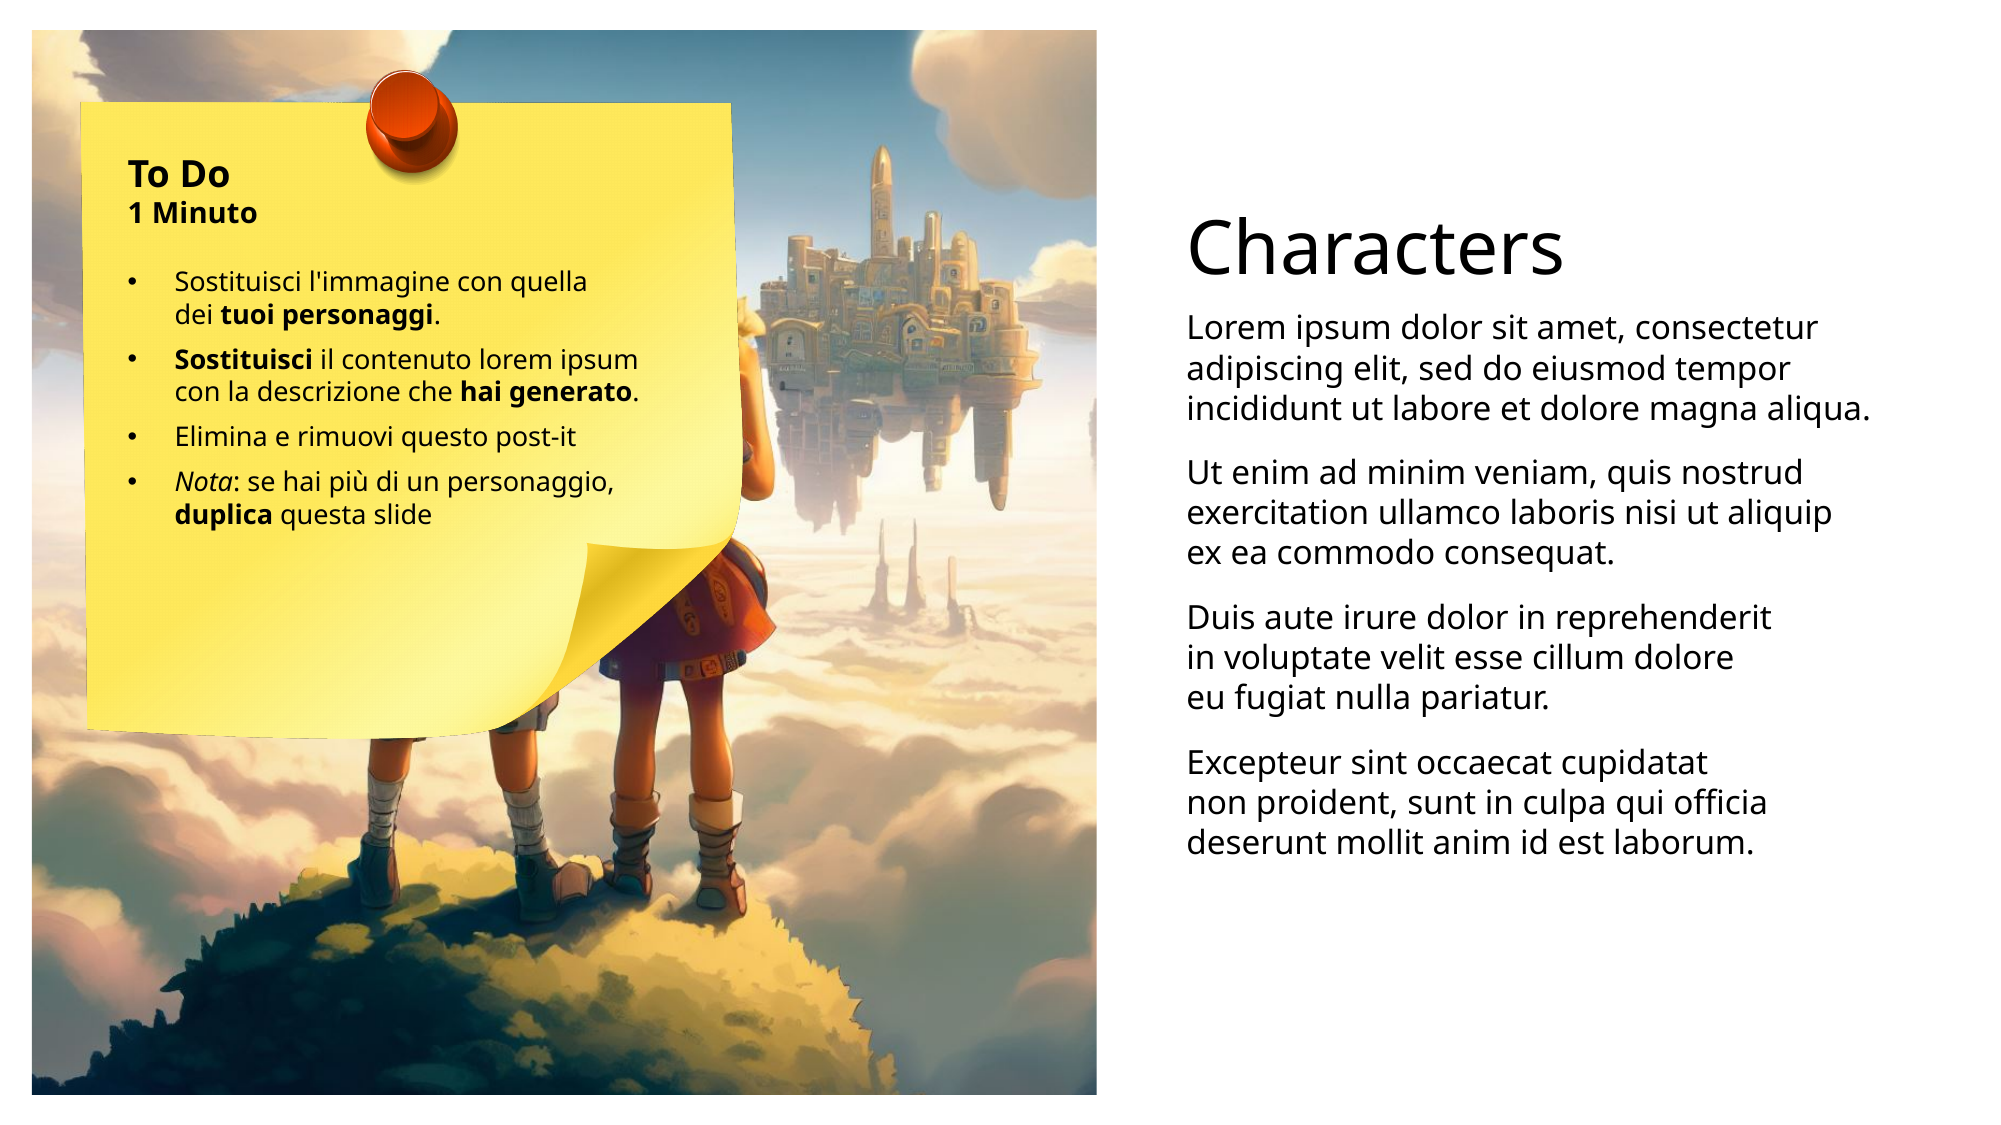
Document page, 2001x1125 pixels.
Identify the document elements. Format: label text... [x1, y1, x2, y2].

text_box Lorem ipsum dolor sit amet, consectetur adipiscing elit, sed do eiusmod tempor incididunt ut labore et dolore magna aliqua. Ut enim ad minim veniam, quis nostrud exercitation ullamco laboris nisi ut aliquip ex ea commodo consequat. Duis aute irure dolor in reprehenderit in voluptate velit esse cillum dolore eu fugiat nulla pariatur. Excepteur sint occaecat cupidatat non proident, sunt in culpa qui officia deserunt mollit anim id est laborum. [1171, 299, 1950, 869]
picture [31, 30, 1097, 1095]
text_box To Do 1 Minuto Sostituisci l'immagine con quella dei tuoi personaggi. Sostituisci il contenuto lorem ipsum con la descrizione che hai generato. Elimina e rimuovi questo post-it Nota: se hai più di un personaggio, duplica questa slide [112, 142, 708, 538]
text_box Characters [1171, 191, 1750, 297]
